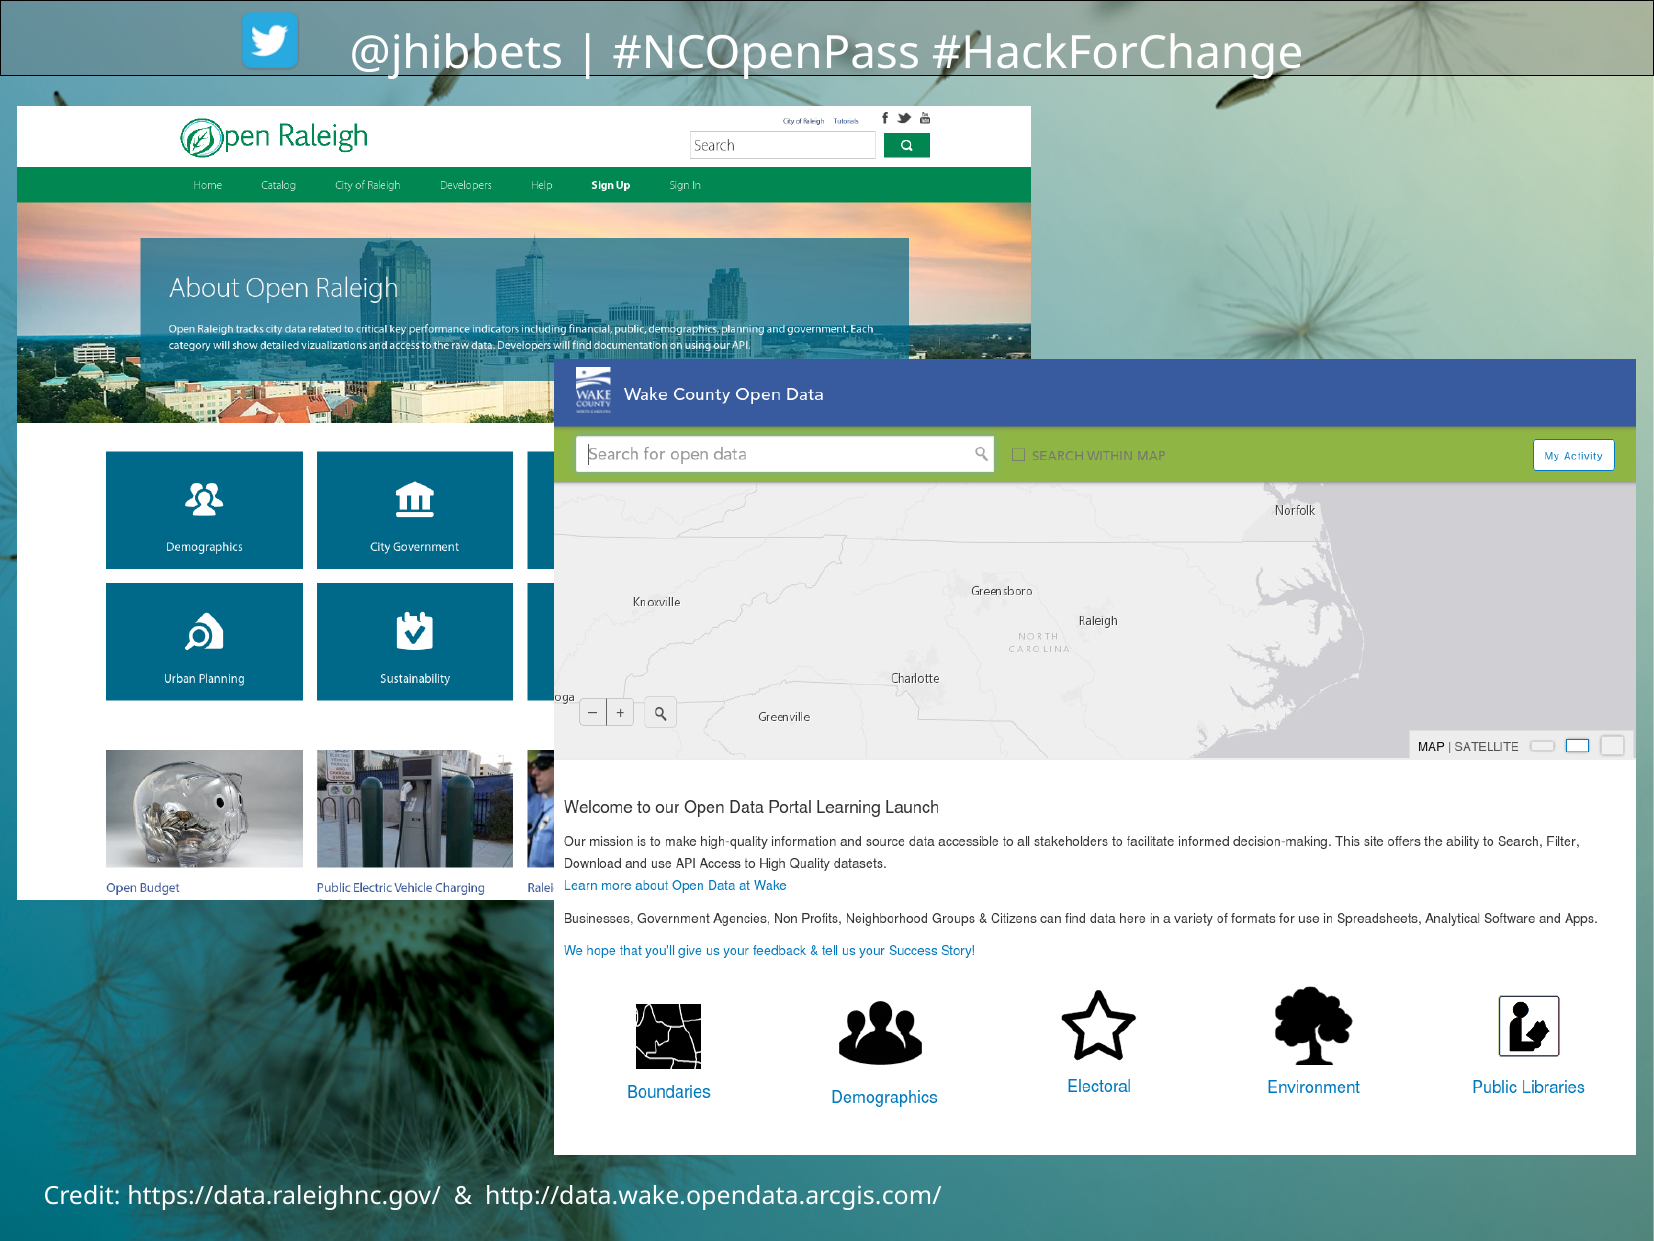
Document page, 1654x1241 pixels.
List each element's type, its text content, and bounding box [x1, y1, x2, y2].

picture [0, 76, 1654, 1241]
text_box Credit: https://data.raleighnc.gov/ & http://data.wake.opendata.arcgis.com/ [28, 1170, 964, 1210]
picture [240, 11, 301, 72]
